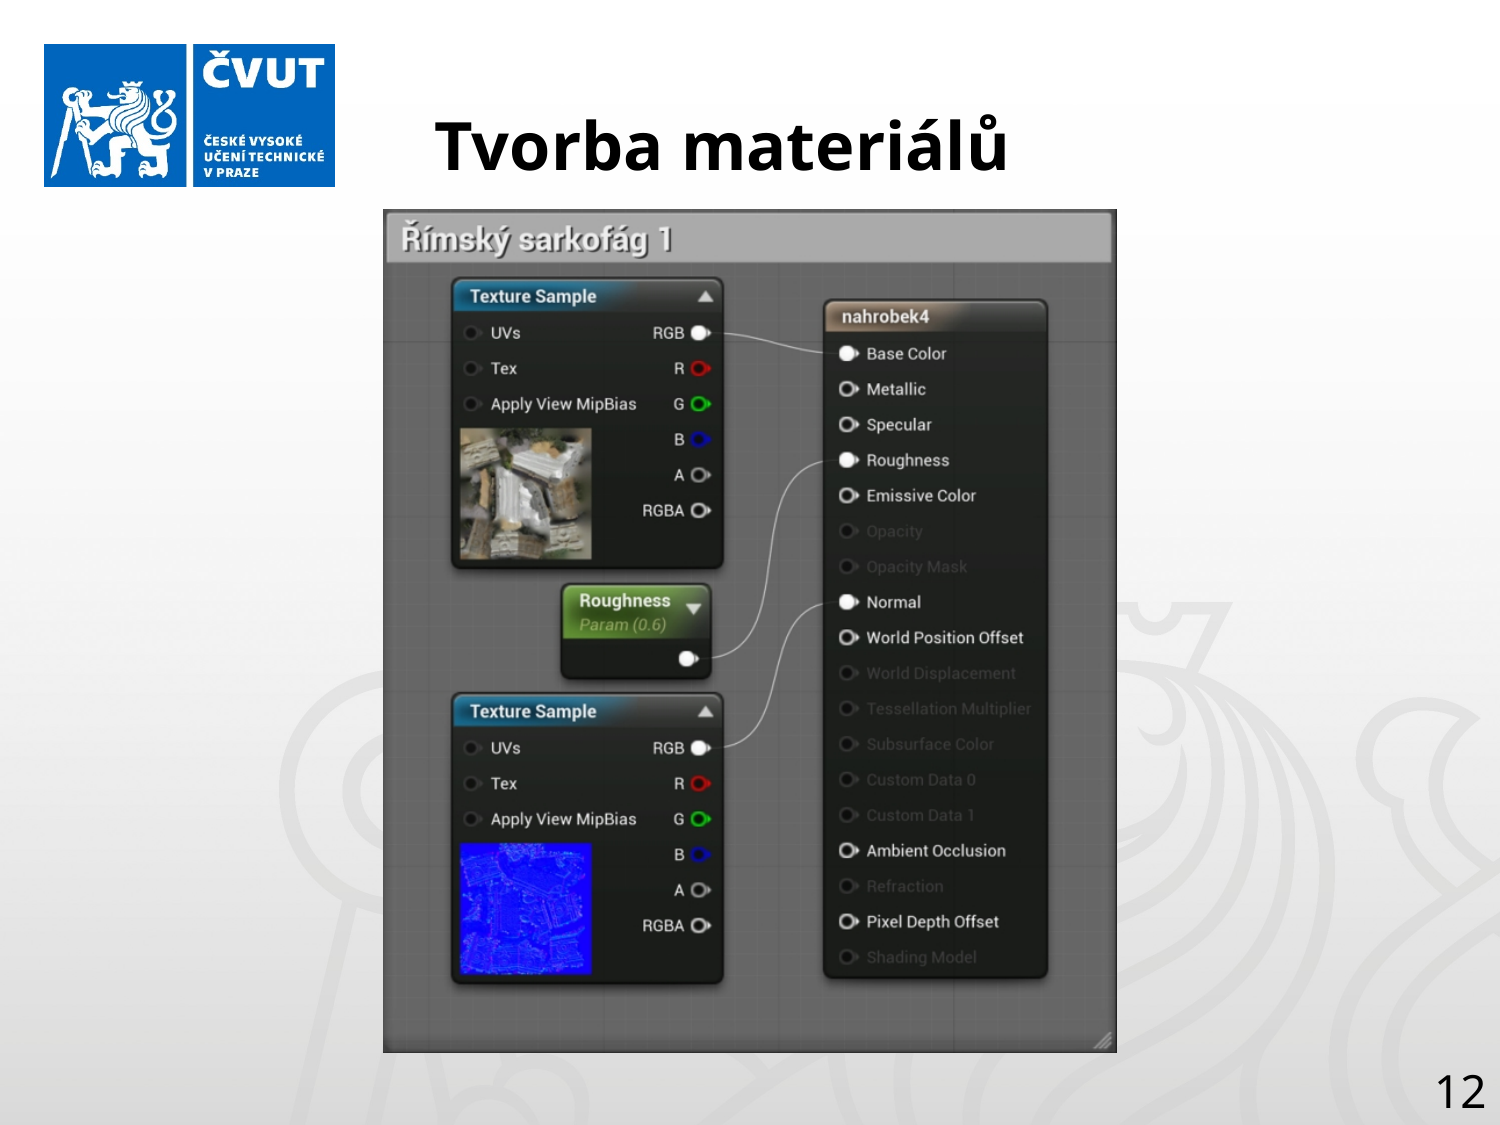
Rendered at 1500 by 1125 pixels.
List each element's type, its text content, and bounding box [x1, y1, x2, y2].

picture [0, 0, 1500, 1125]
text_box 12 [1419, 1055, 1500, 1125]
title Tvorba materiálů [420, 104, 1075, 196]
